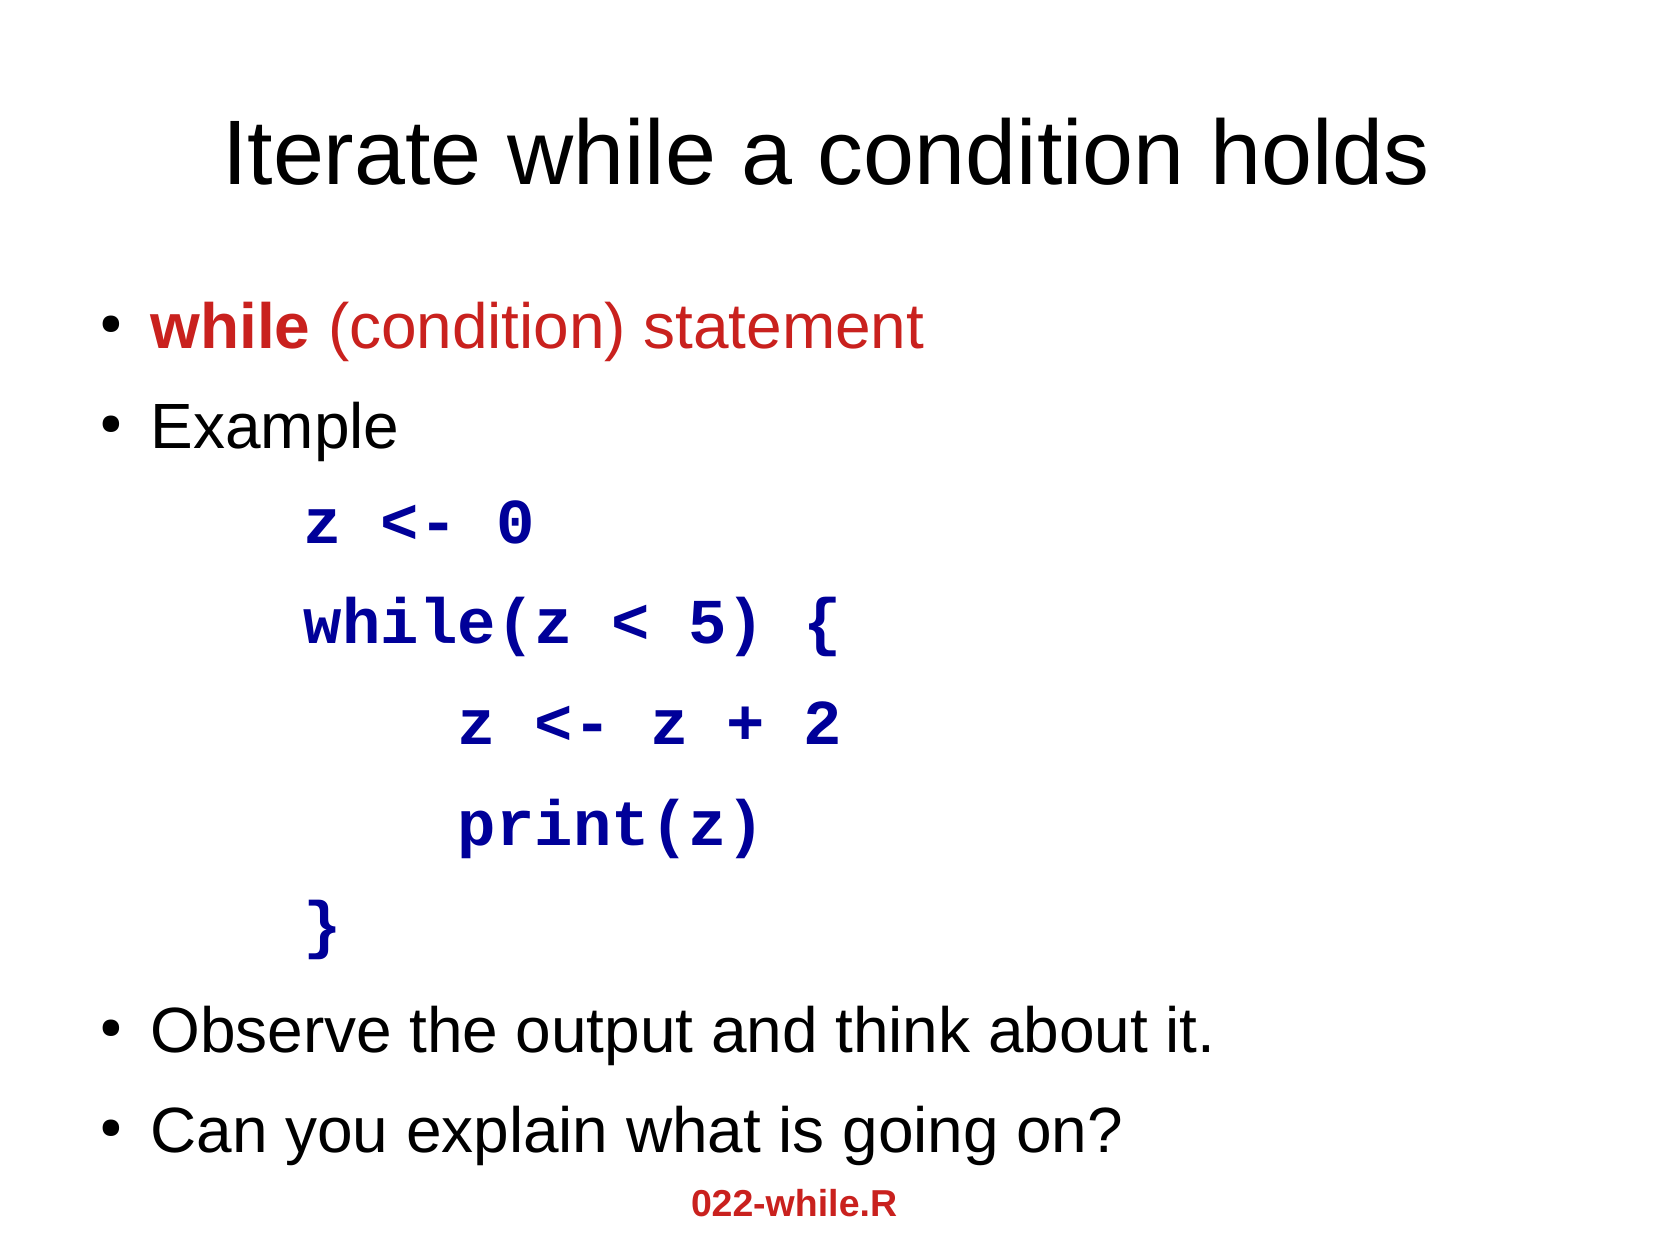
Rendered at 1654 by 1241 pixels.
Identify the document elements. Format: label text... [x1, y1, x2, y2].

title Iterate while a condition holds [82, 49, 1571, 257]
text_box 022-while.R [401, 1175, 1187, 1232]
list while (condition) statement Example z <- 0 while(z < 5) { z <- z + 2 print(z) } Observe the output and think about it. Can you explain what is going on? [82, 290, 1571, 1170]
